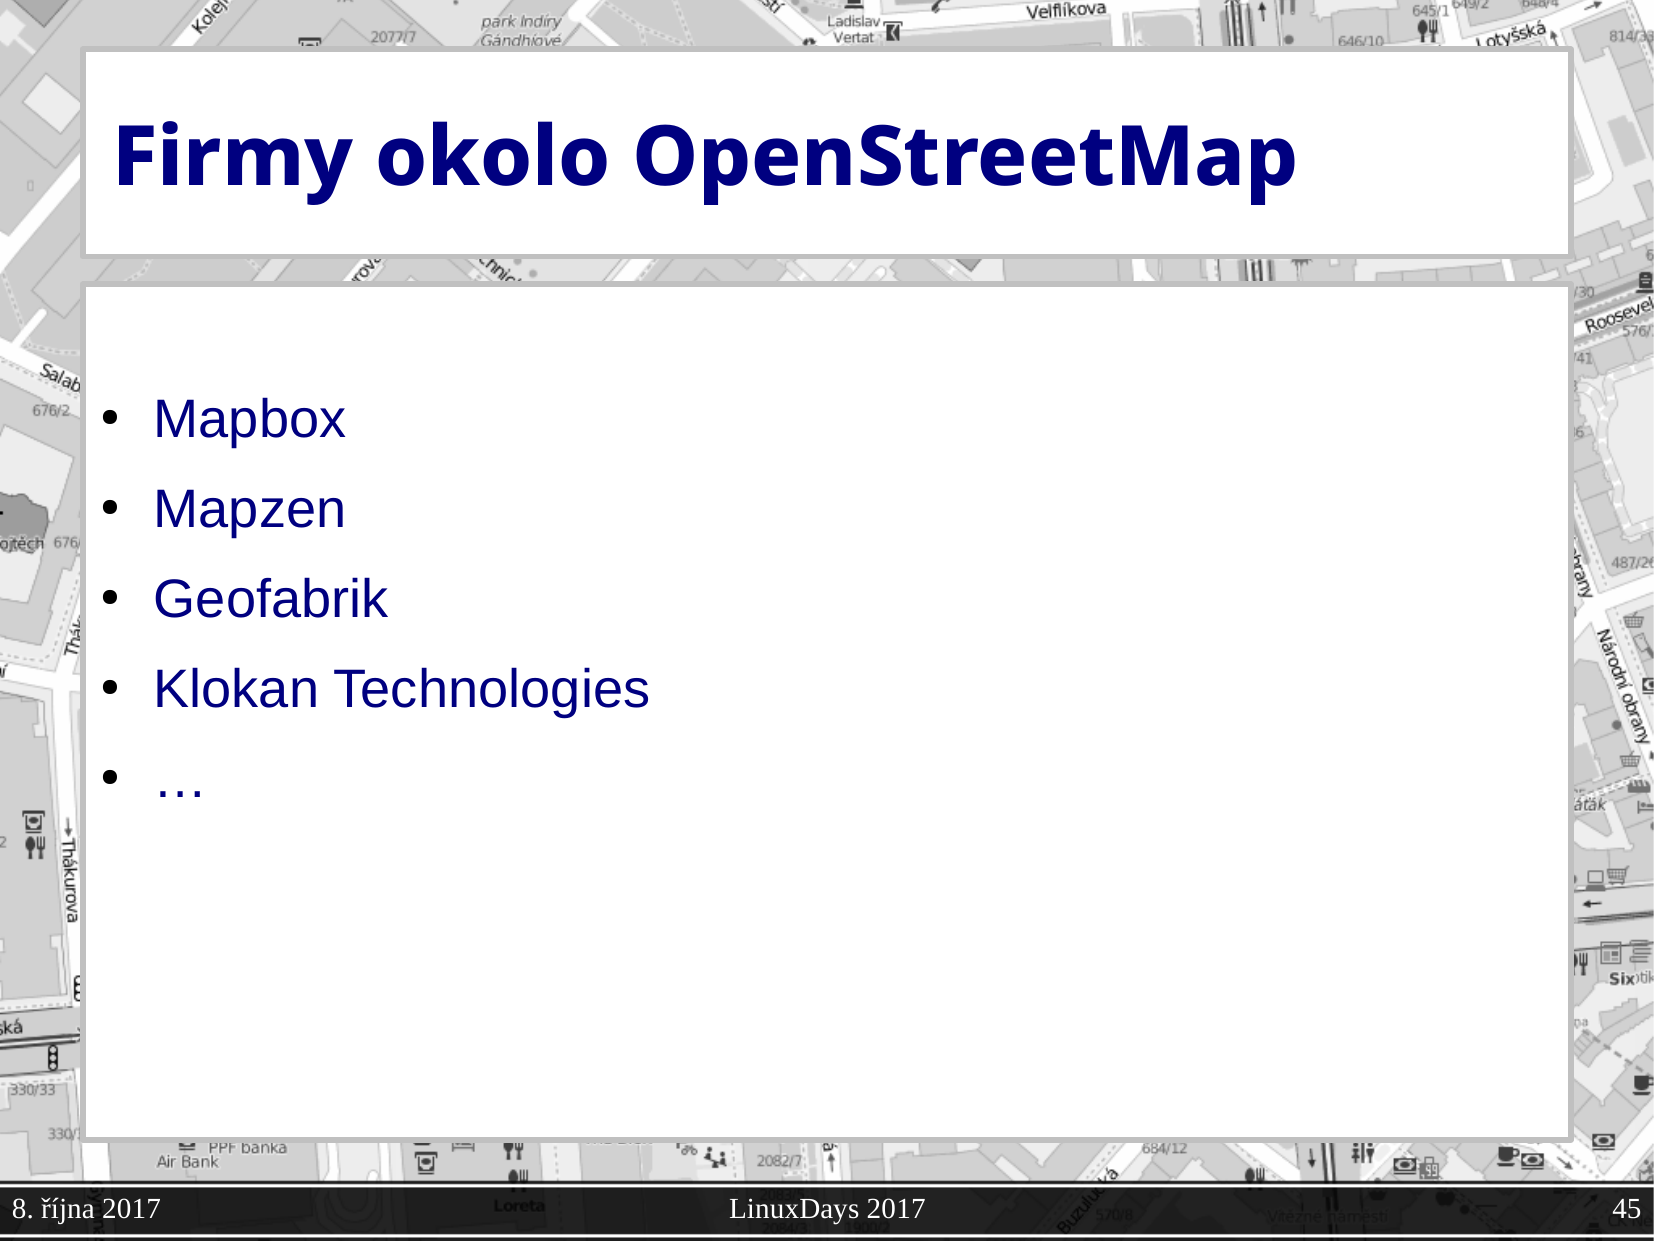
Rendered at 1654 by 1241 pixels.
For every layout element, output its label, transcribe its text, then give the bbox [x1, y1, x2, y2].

title Firmy okolo OpenStreetMap [82, 49, 1571, 257]
picture [0, 0, 1654, 1241]
list Mapbox Mapzen Geofabrik Klokan Technologies … [82, 284, 1571, 1140]
